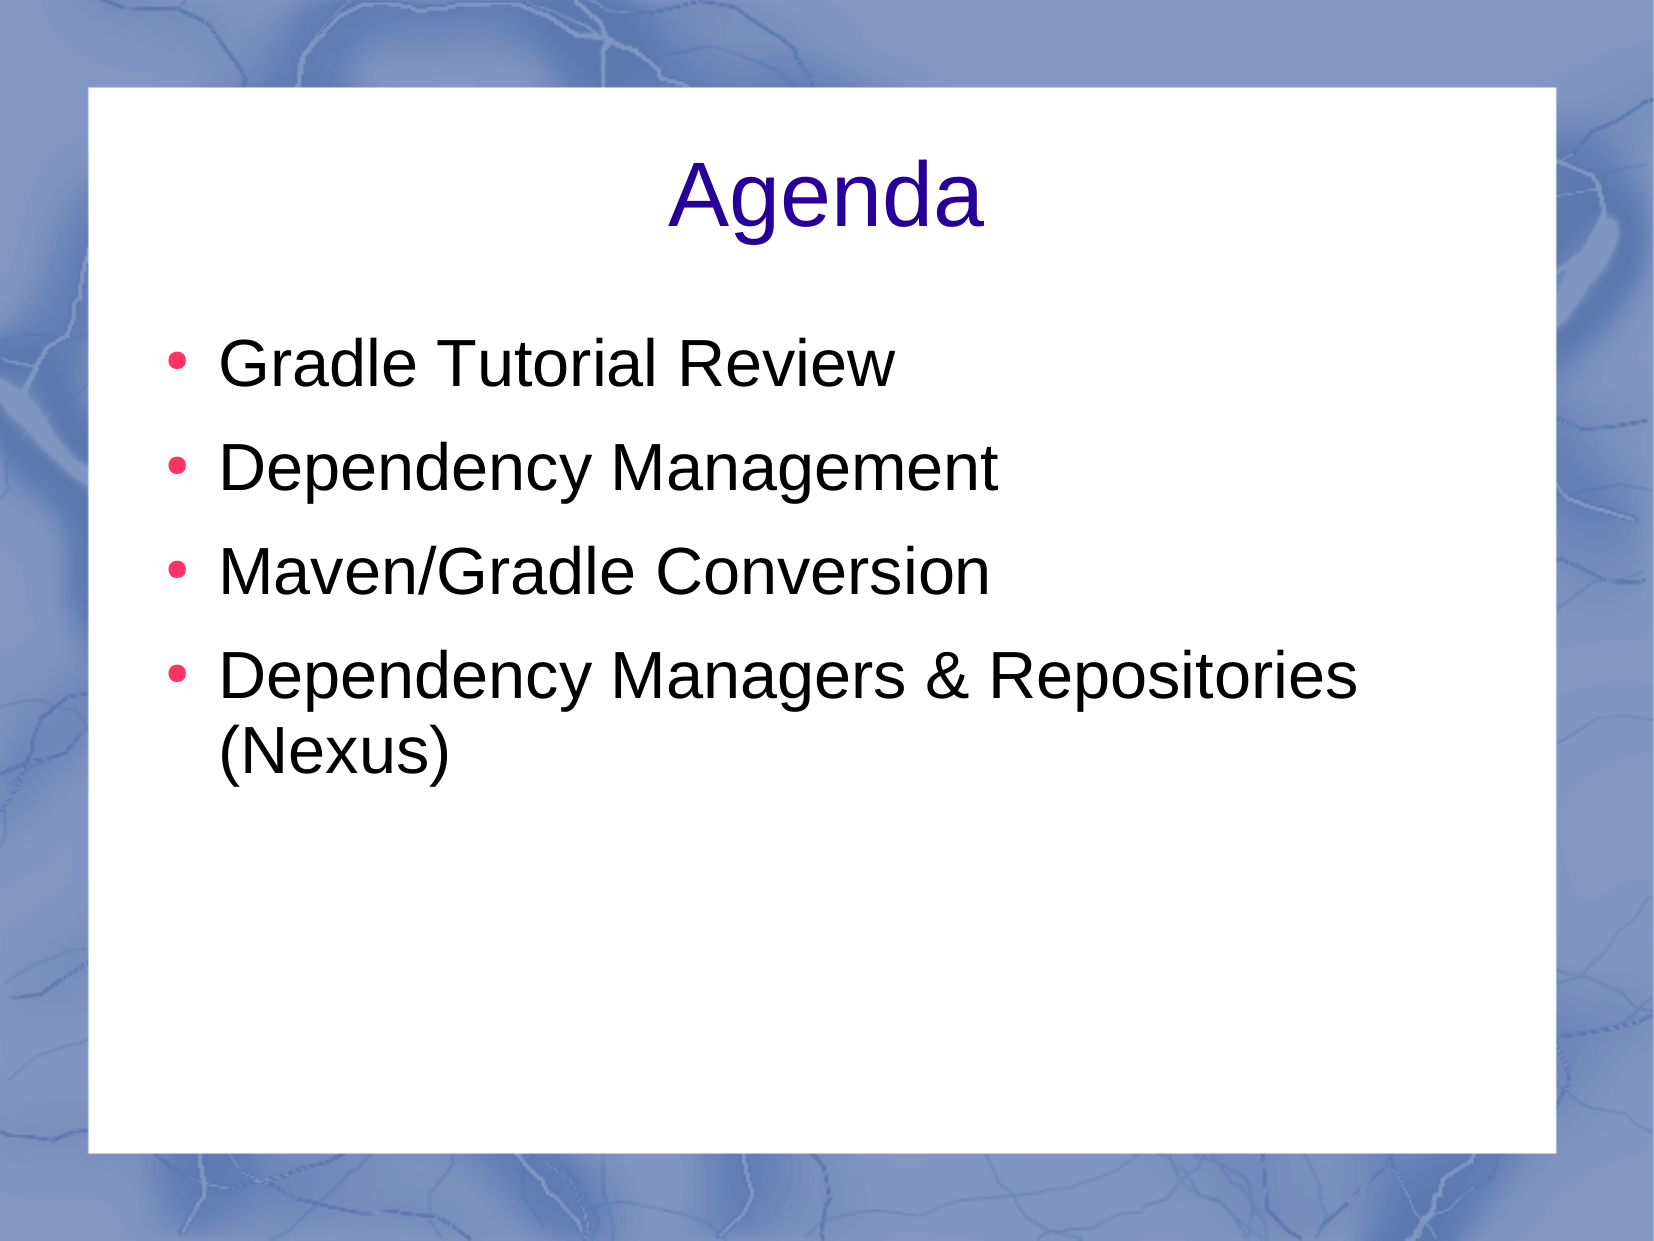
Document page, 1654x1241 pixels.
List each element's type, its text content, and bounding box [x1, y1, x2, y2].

picture [0, 0, 1654, 1241]
list Gradle Tutorial Review Dependency Management Maven/Gradle Conversion Dependency Managers & Repositories (Nexus) [147, 325, 1506, 1217]
title Agenda [118, 98, 1536, 291]
